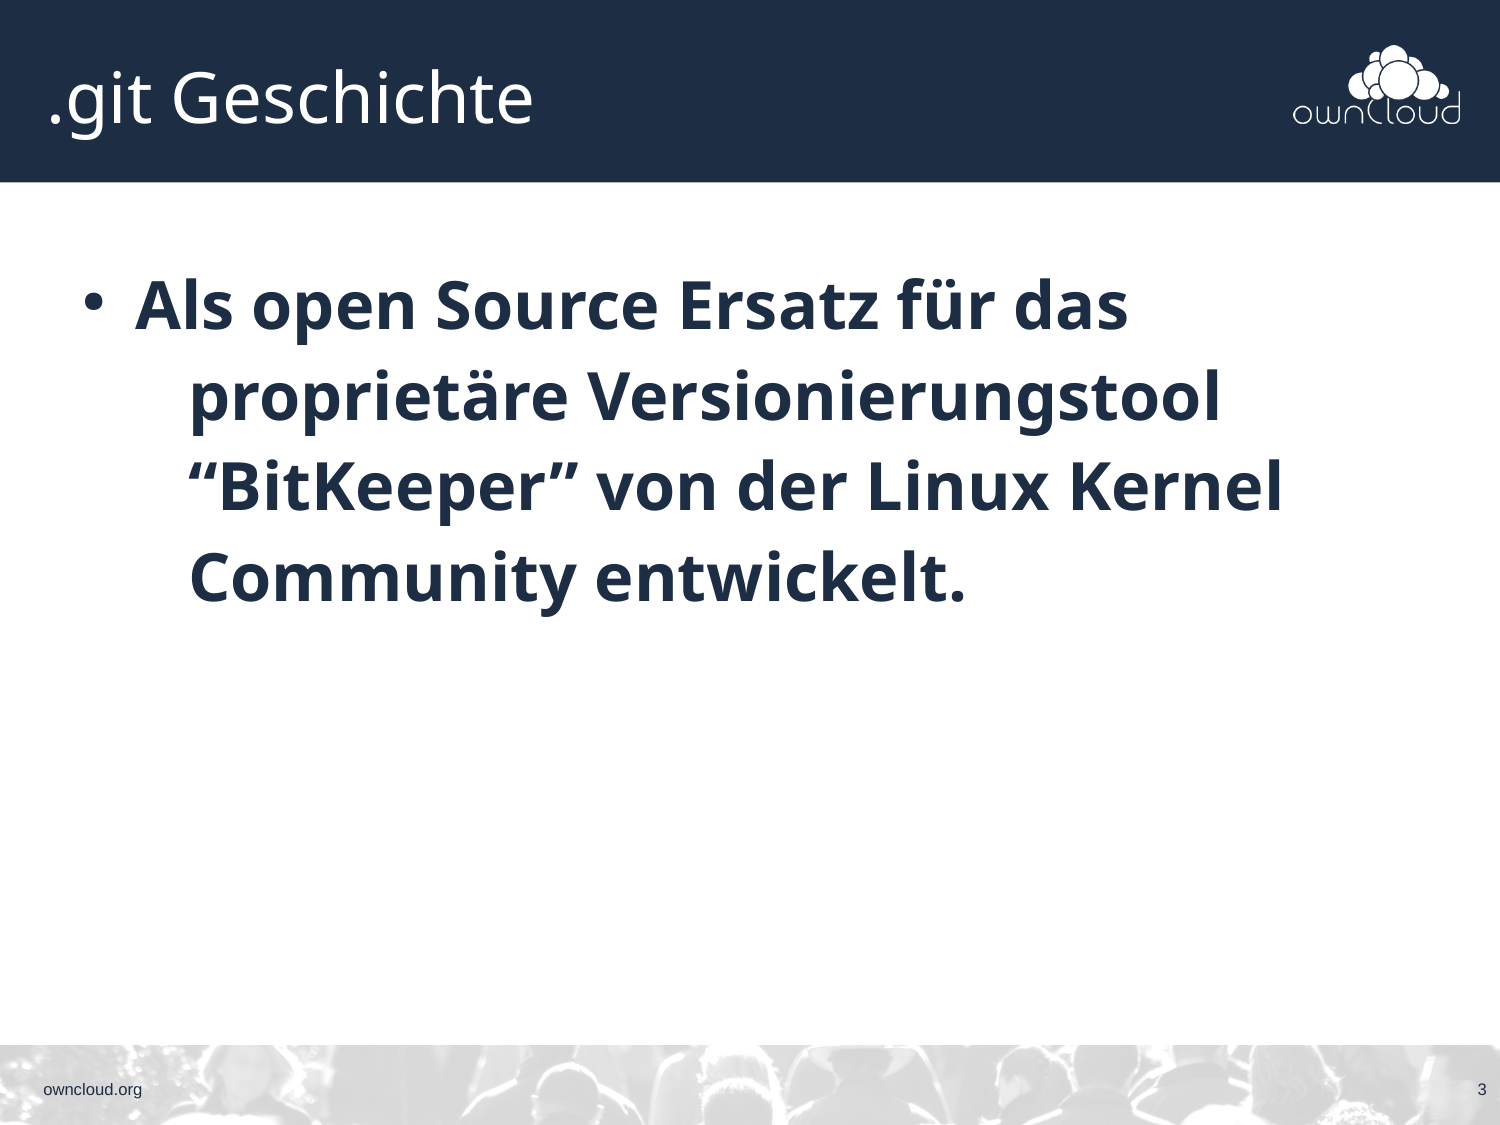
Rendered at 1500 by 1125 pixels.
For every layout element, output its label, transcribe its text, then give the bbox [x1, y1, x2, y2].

title .git Geschichte [46, 5, 1258, 187]
list Als open Source Ersatz für das proprietäre Versionierungstool “BitKeeper” von der Linux Kernel Community entwickelt. [46, 214, 1465, 1026]
picture [1293, 45, 1460, 124]
picture [0, 1045, 1500, 1125]
